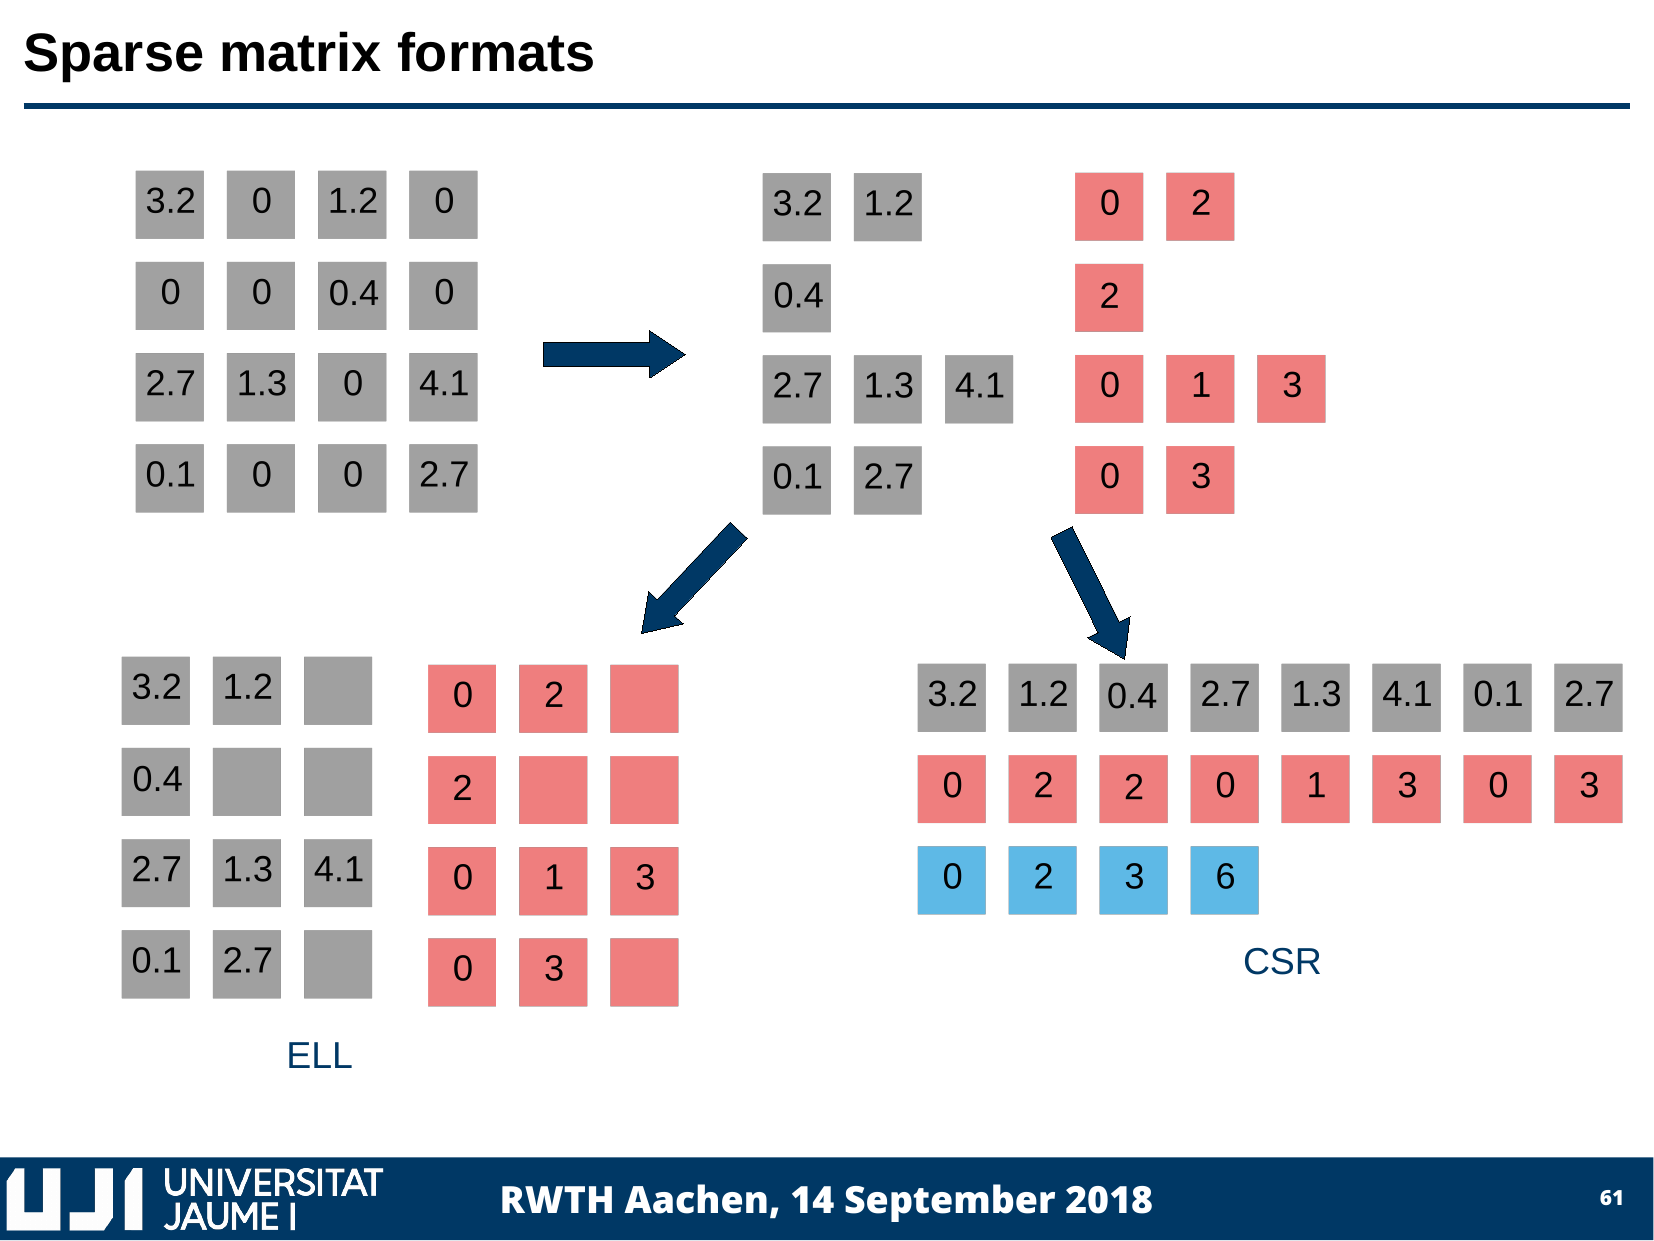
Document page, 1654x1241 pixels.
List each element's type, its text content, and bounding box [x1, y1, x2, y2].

picture [755, 165, 1333, 522]
picture [114, 649, 686, 1014]
title Sparse matrix formats [23, 0, 1630, 107]
picture [910, 656, 1630, 922]
text_box CSR [1228, 933, 1338, 990]
picture [128, 163, 485, 520]
text_box [1051, 526, 1131, 660]
picture [0, 1158, 390, 1241]
text_box [543, 330, 686, 378]
text_box ELL [271, 1027, 368, 1085]
text_box [641, 522, 748, 634]
